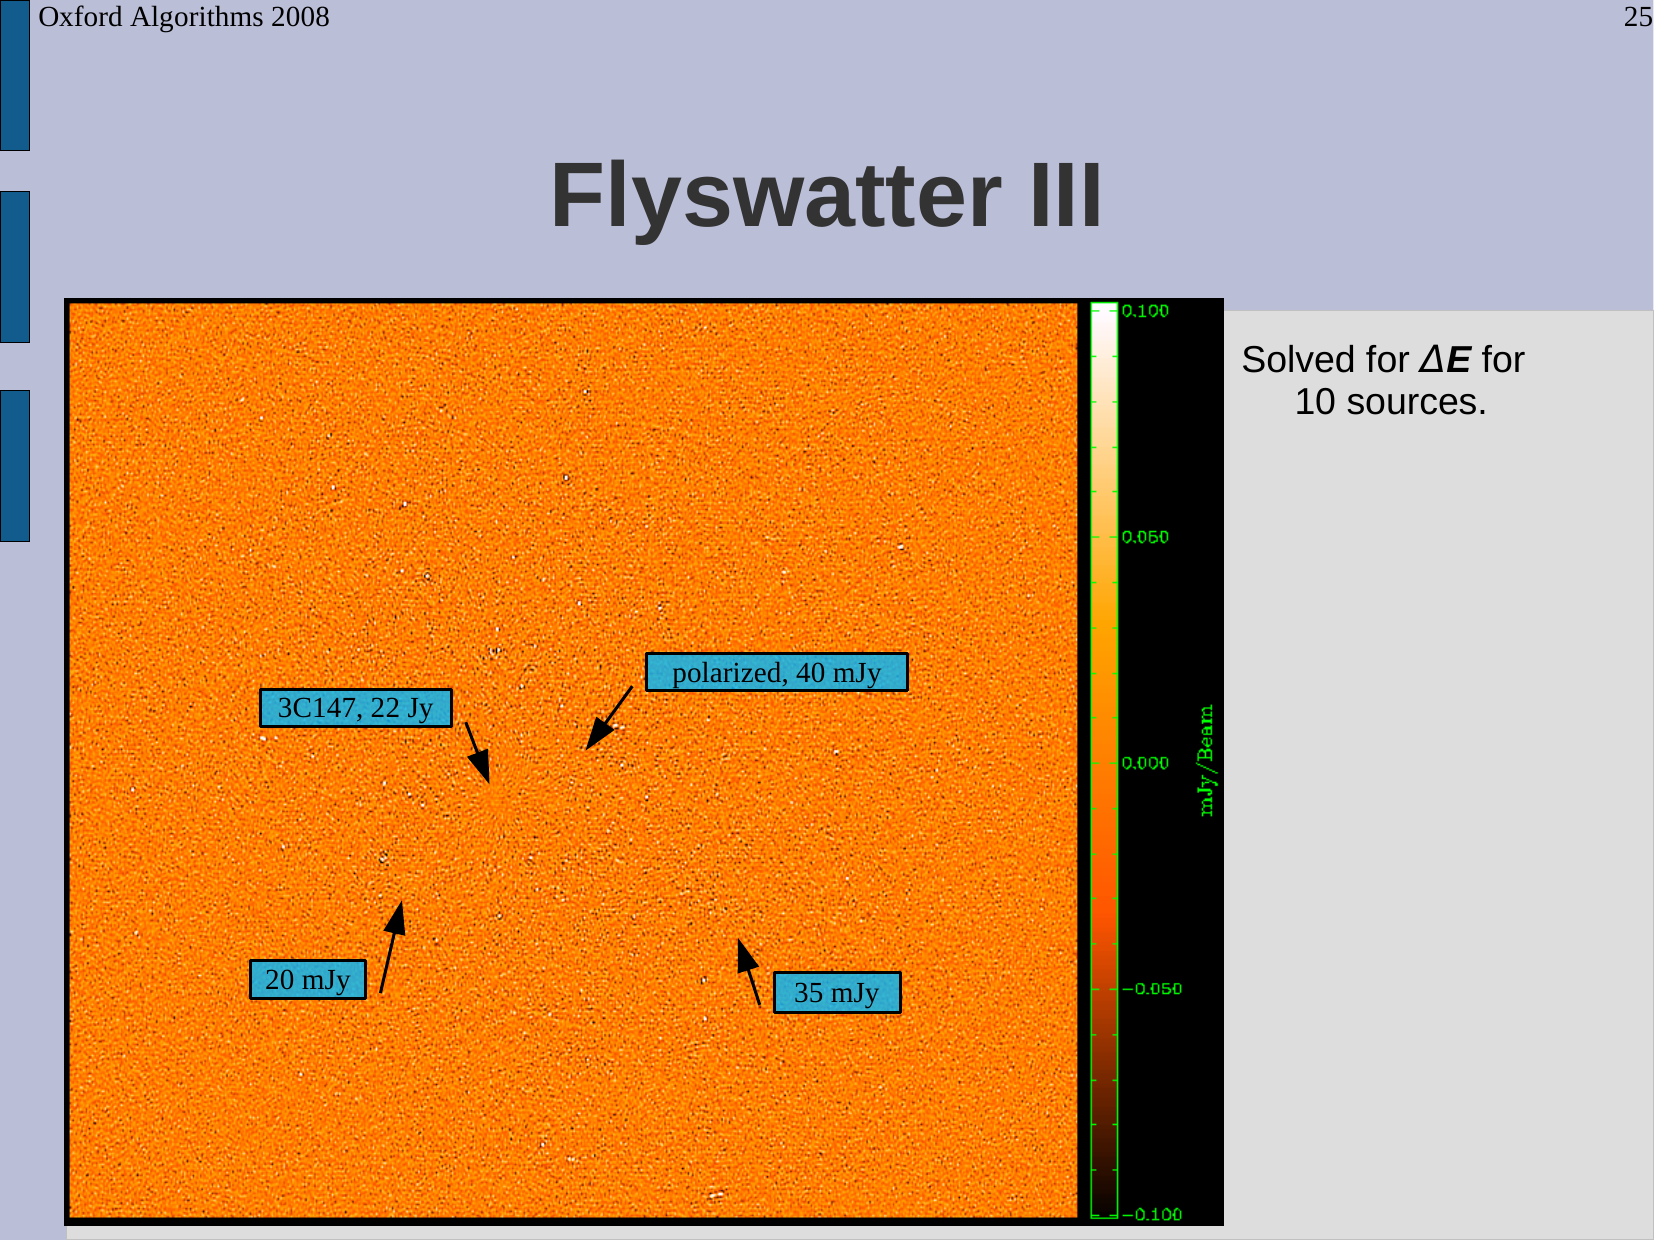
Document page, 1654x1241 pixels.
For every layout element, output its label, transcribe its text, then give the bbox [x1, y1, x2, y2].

text_box polarized, 40 mJy [647, 654, 907, 691]
text_box 35 mJy [774, 972, 900, 1013]
list Solved for ΔE for 10 sources. [1223, 337, 1654, 1163]
text_box 3C147, 22 Jy [261, 690, 451, 727]
picture [64, 298, 1224, 1226]
text_box 20 mJy [250, 960, 366, 998]
title Flyswatter III [121, 91, 1534, 299]
